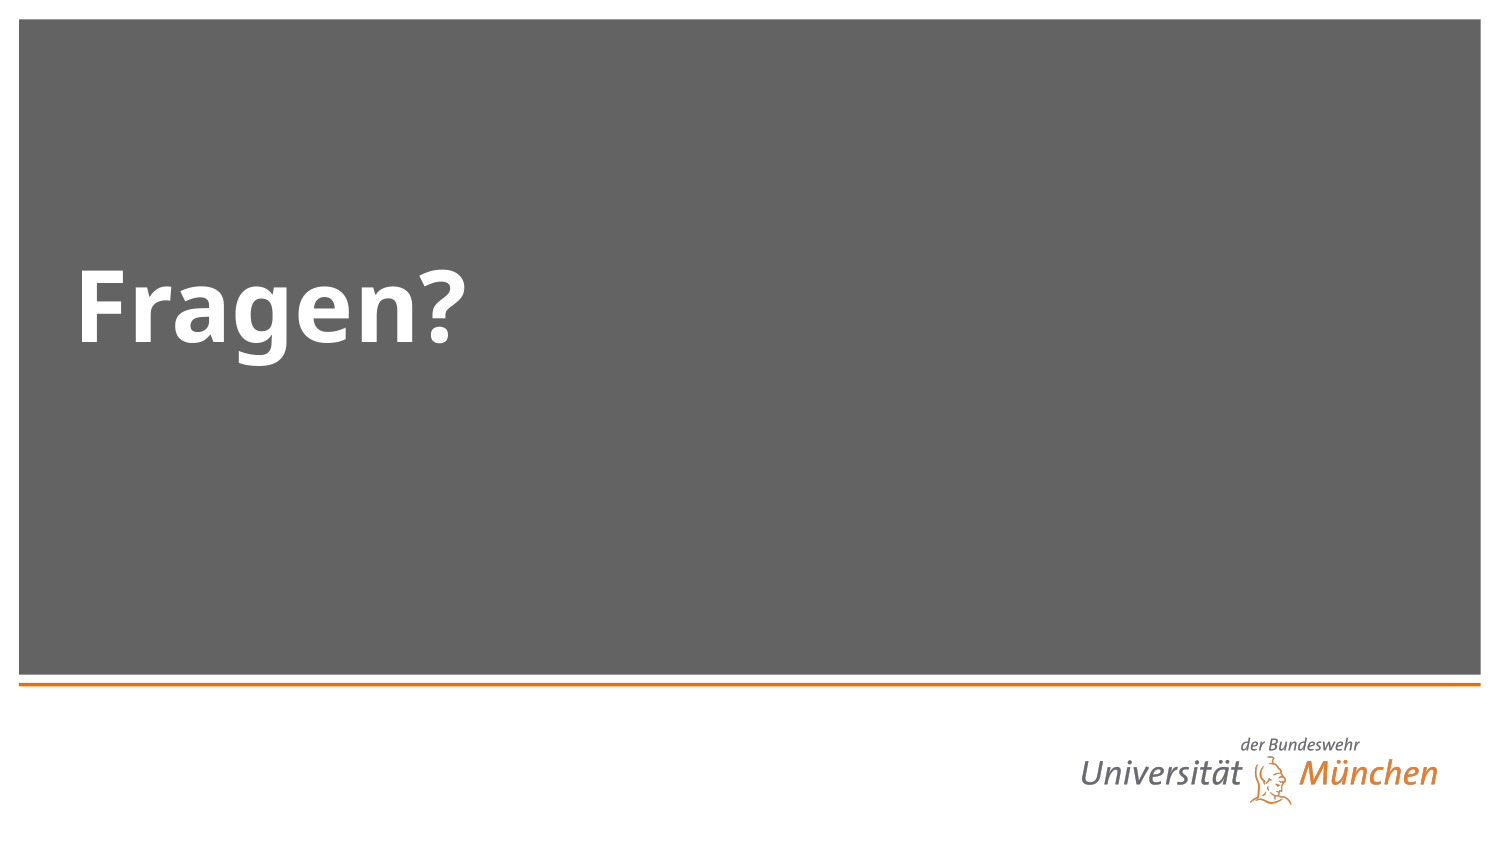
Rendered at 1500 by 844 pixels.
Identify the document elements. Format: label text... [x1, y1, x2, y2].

title Fragen? [62, 265, 1435, 355]
picture [1082, 737, 1437, 805]
